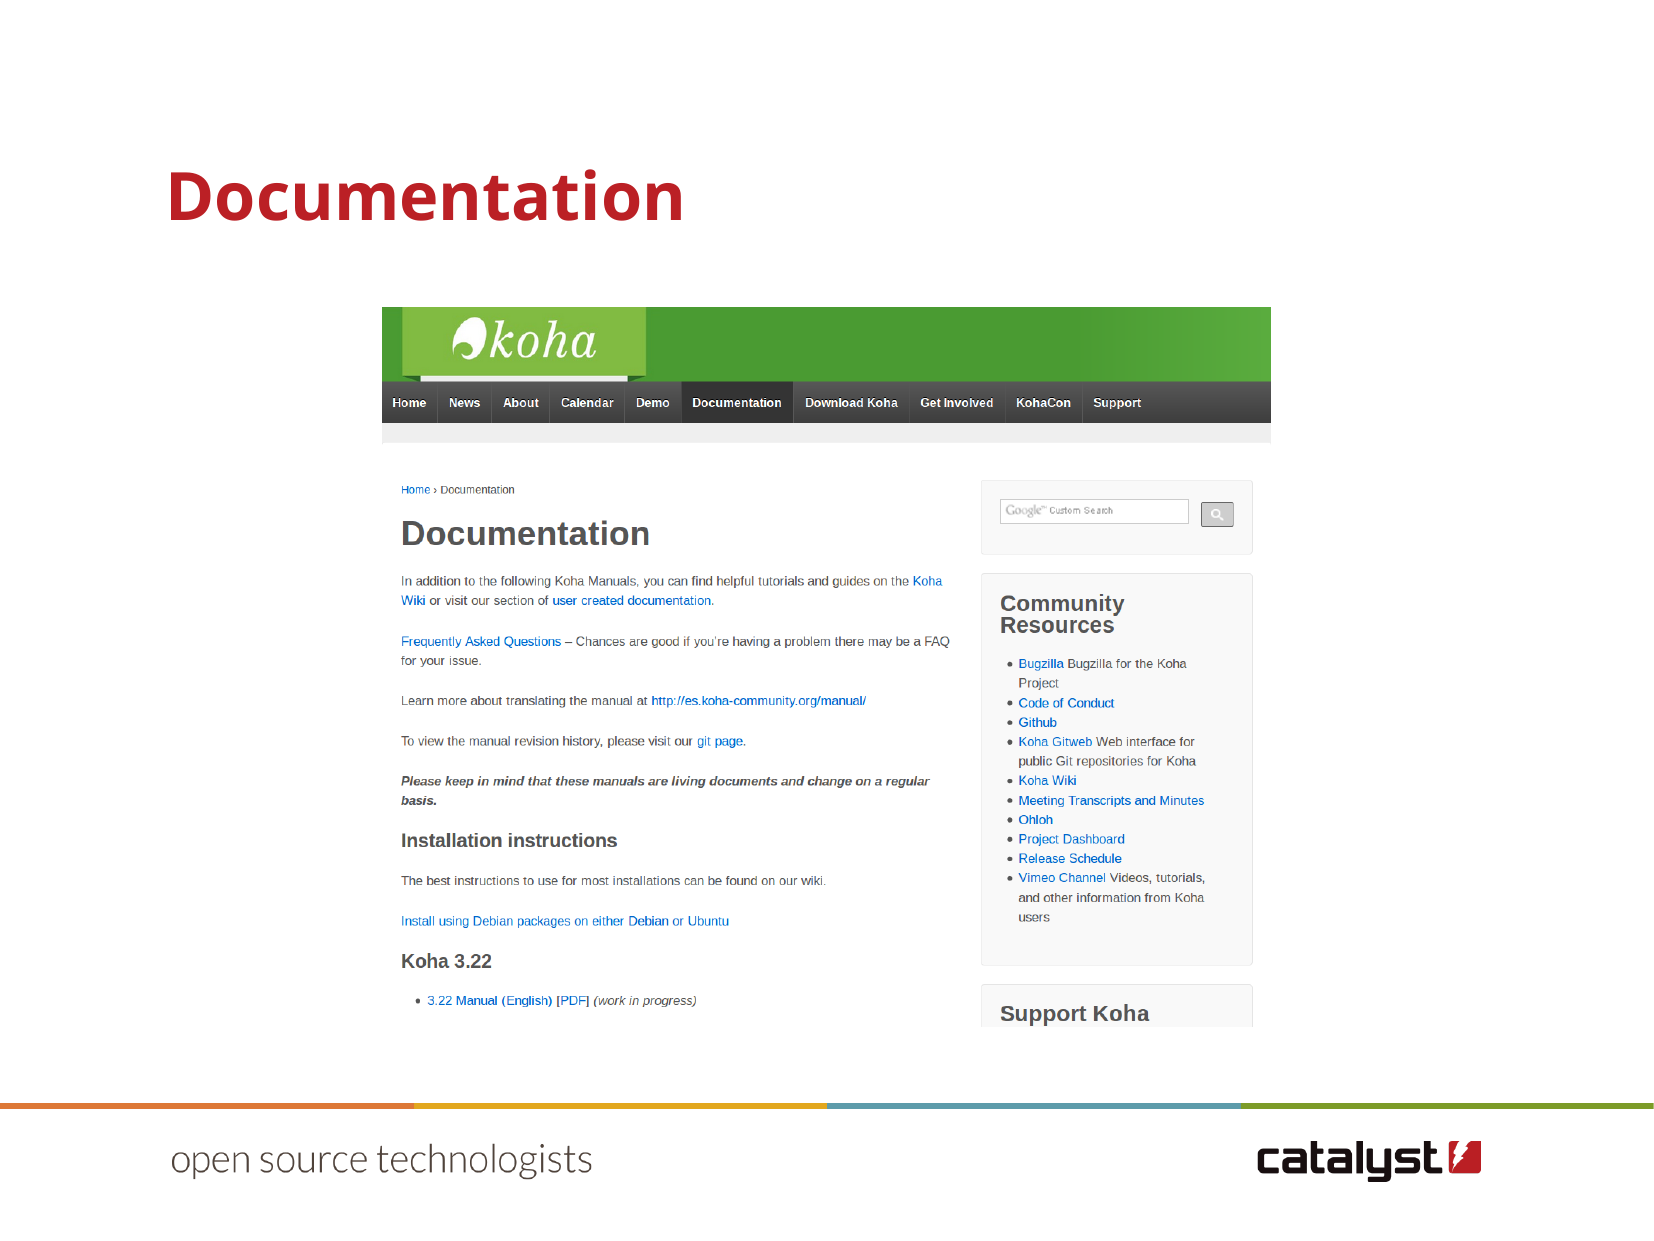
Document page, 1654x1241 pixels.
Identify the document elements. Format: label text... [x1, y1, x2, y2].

picture [382, 307, 1271, 1027]
title Documentation [165, 90, 1489, 298]
picture [0, 1103, 1654, 1182]
